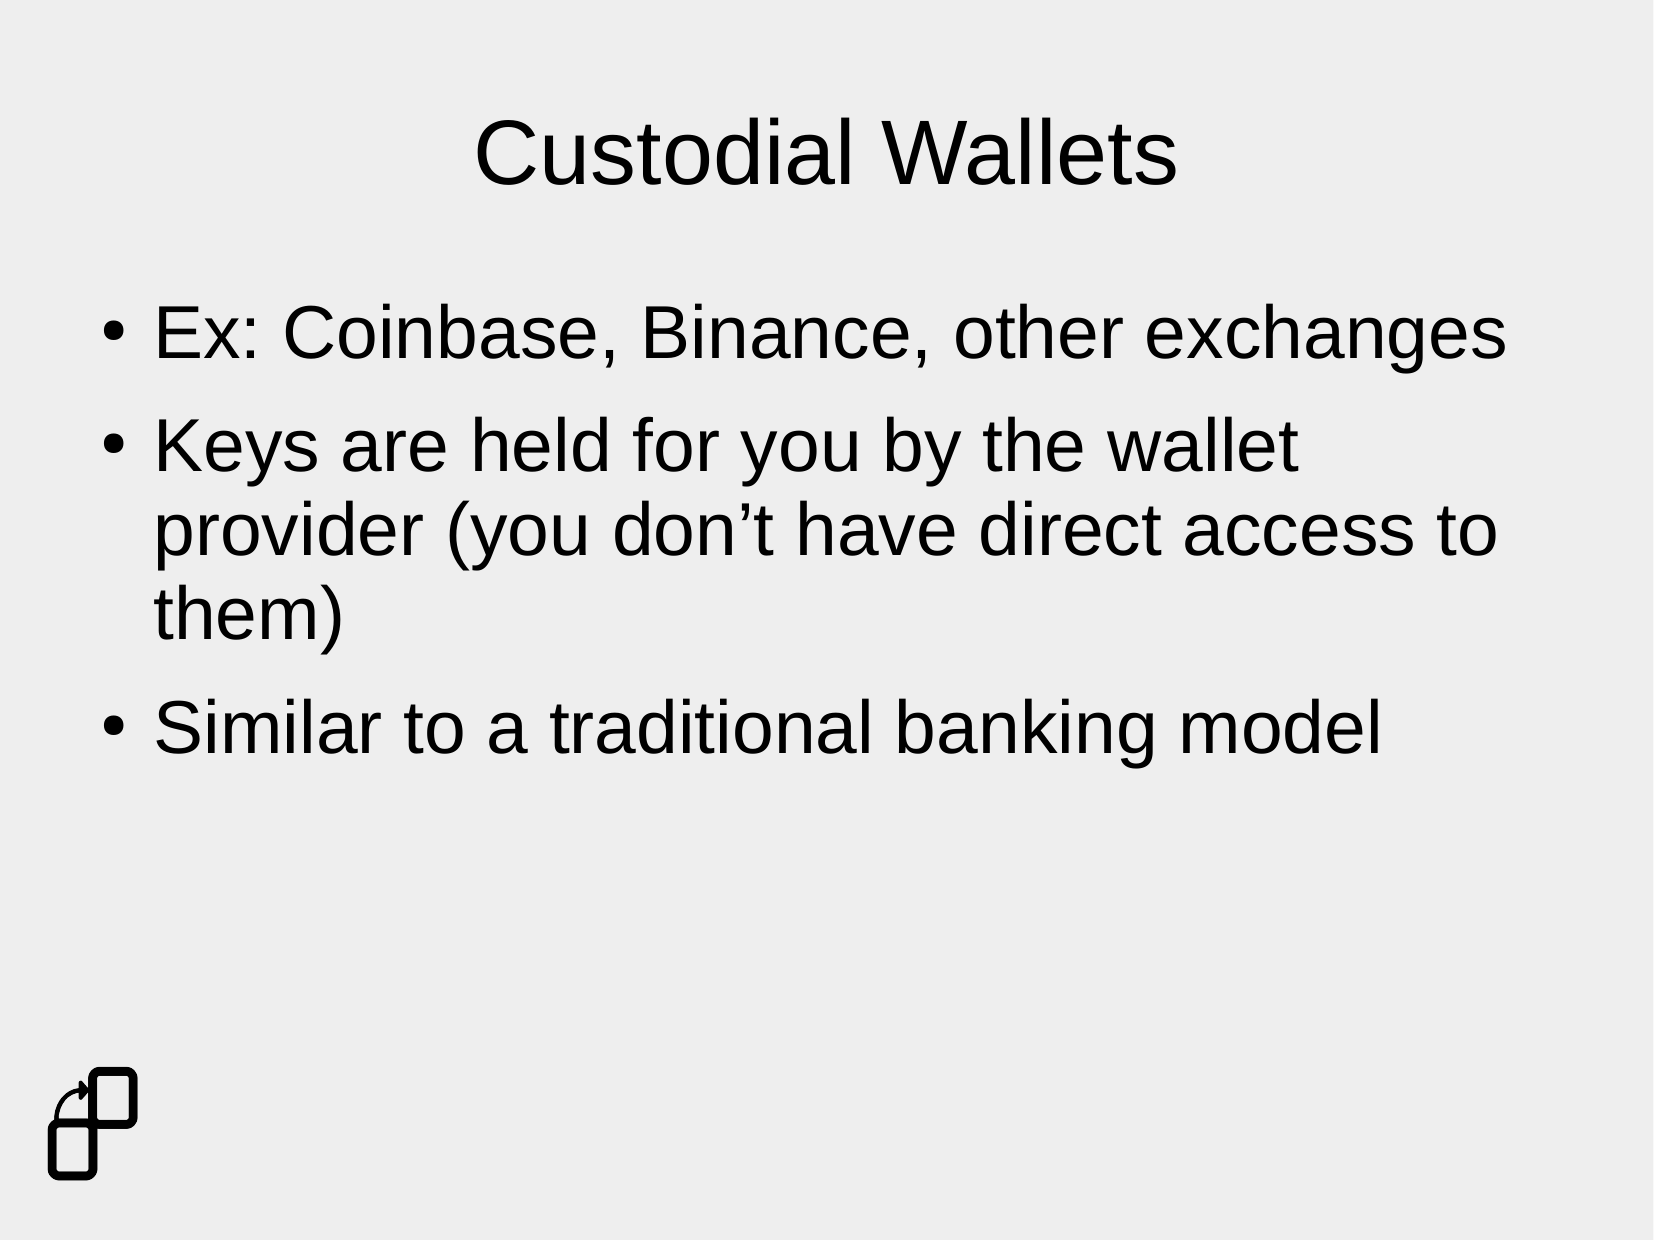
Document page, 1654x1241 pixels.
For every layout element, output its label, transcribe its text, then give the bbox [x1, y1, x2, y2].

picture [30, 1062, 153, 1186]
list Ex: Coinbase, Binance, other exchanges Keys are held for you by the wallet provider (you don’t have direct access to them) Similar to a traditional banking model [82, 290, 1571, 1010]
title Custodial Wallets [82, 49, 1571, 257]
